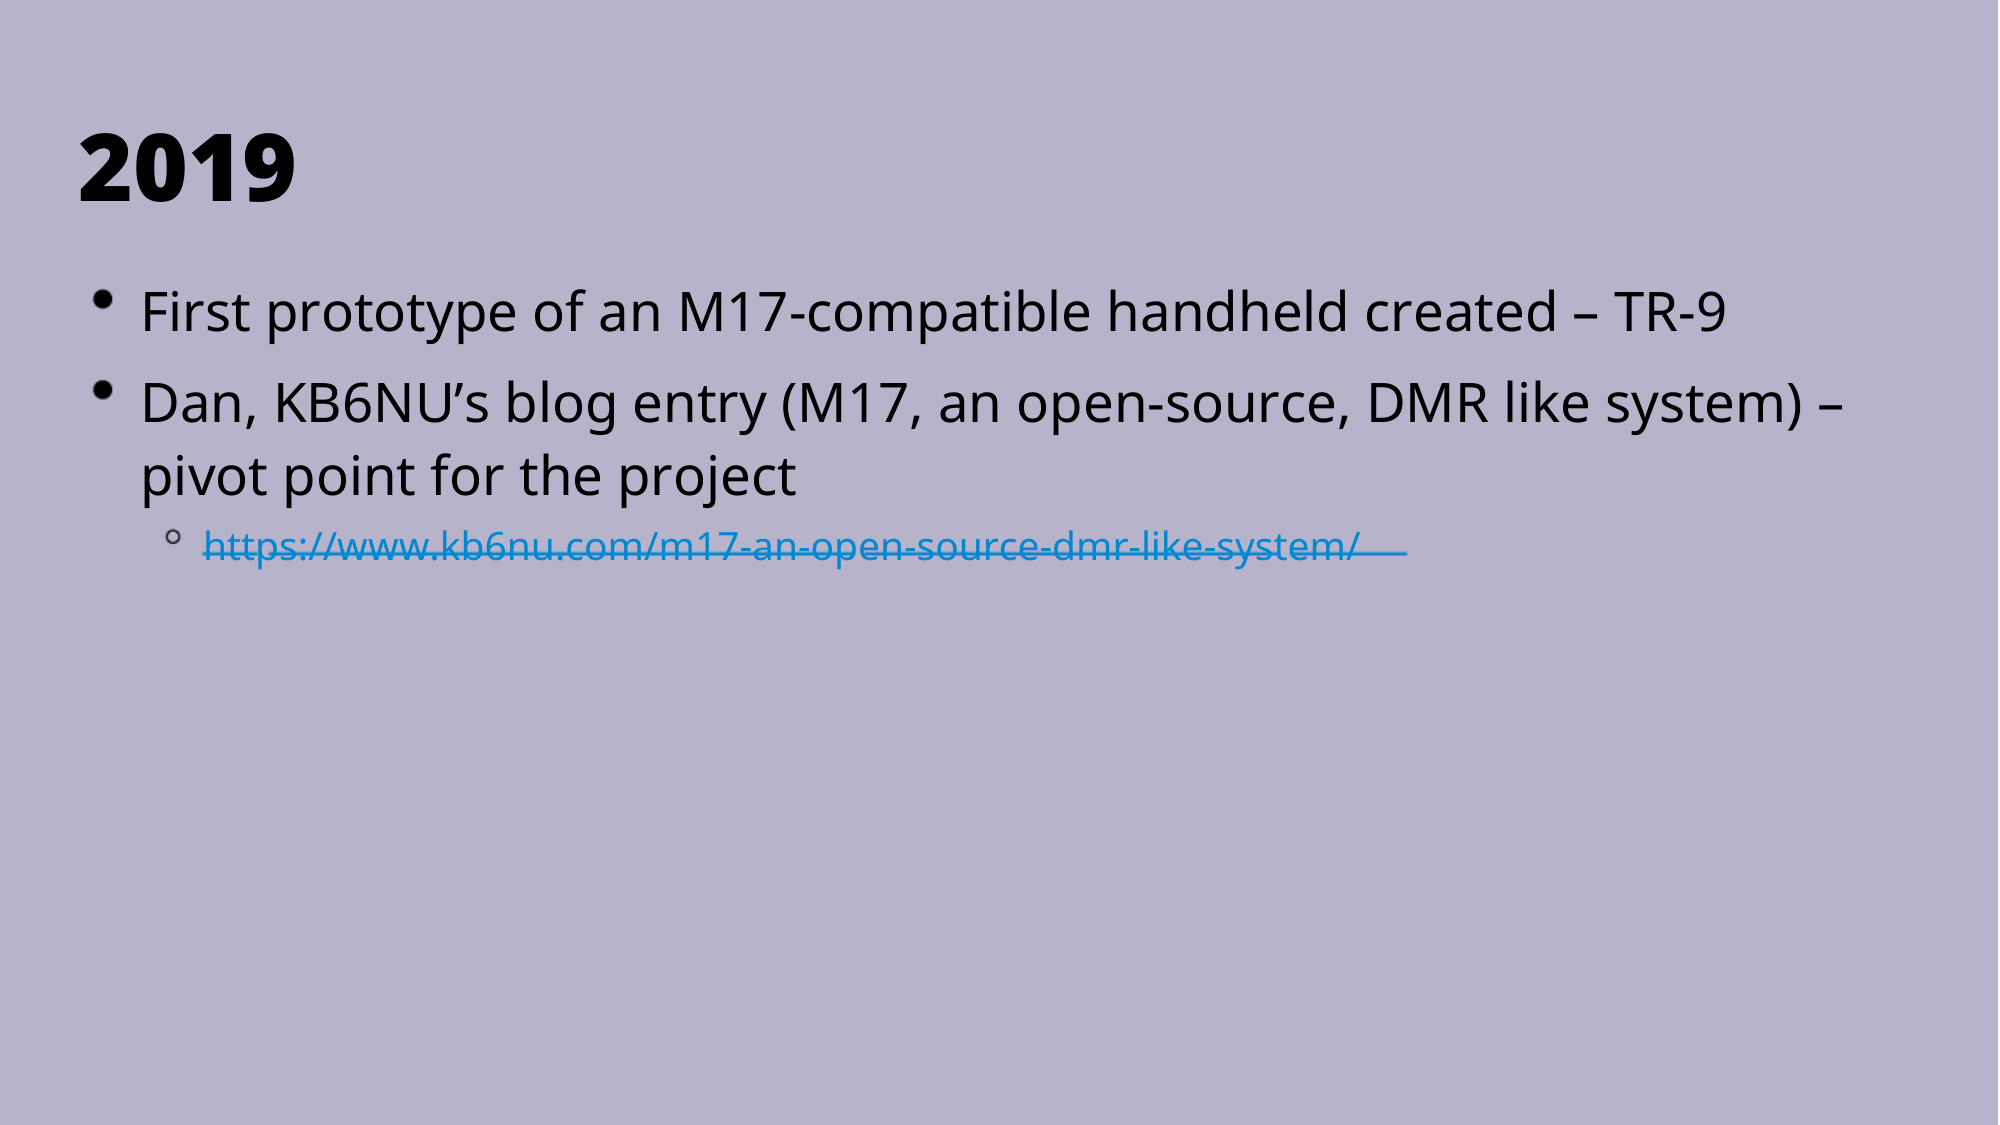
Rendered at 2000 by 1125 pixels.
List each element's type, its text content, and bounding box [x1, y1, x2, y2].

text_box Dan, KB6NU’s blog entry (M17, an open-source, DMR like system) – [140, 363, 1784, 419]
text_box First prototype of an M17-compatible handheld created – TR-9 [140, 273, 1665, 328]
text_box 2019 [78, 101, 297, 195]
picture [0, 0, 1998, 1125]
text_box pivot point for the project [140, 437, 765, 493]
text_box https://www.kb6nu.com/m17-an-open-source-dmr-like-system/ [203, 518, 1315, 558]
